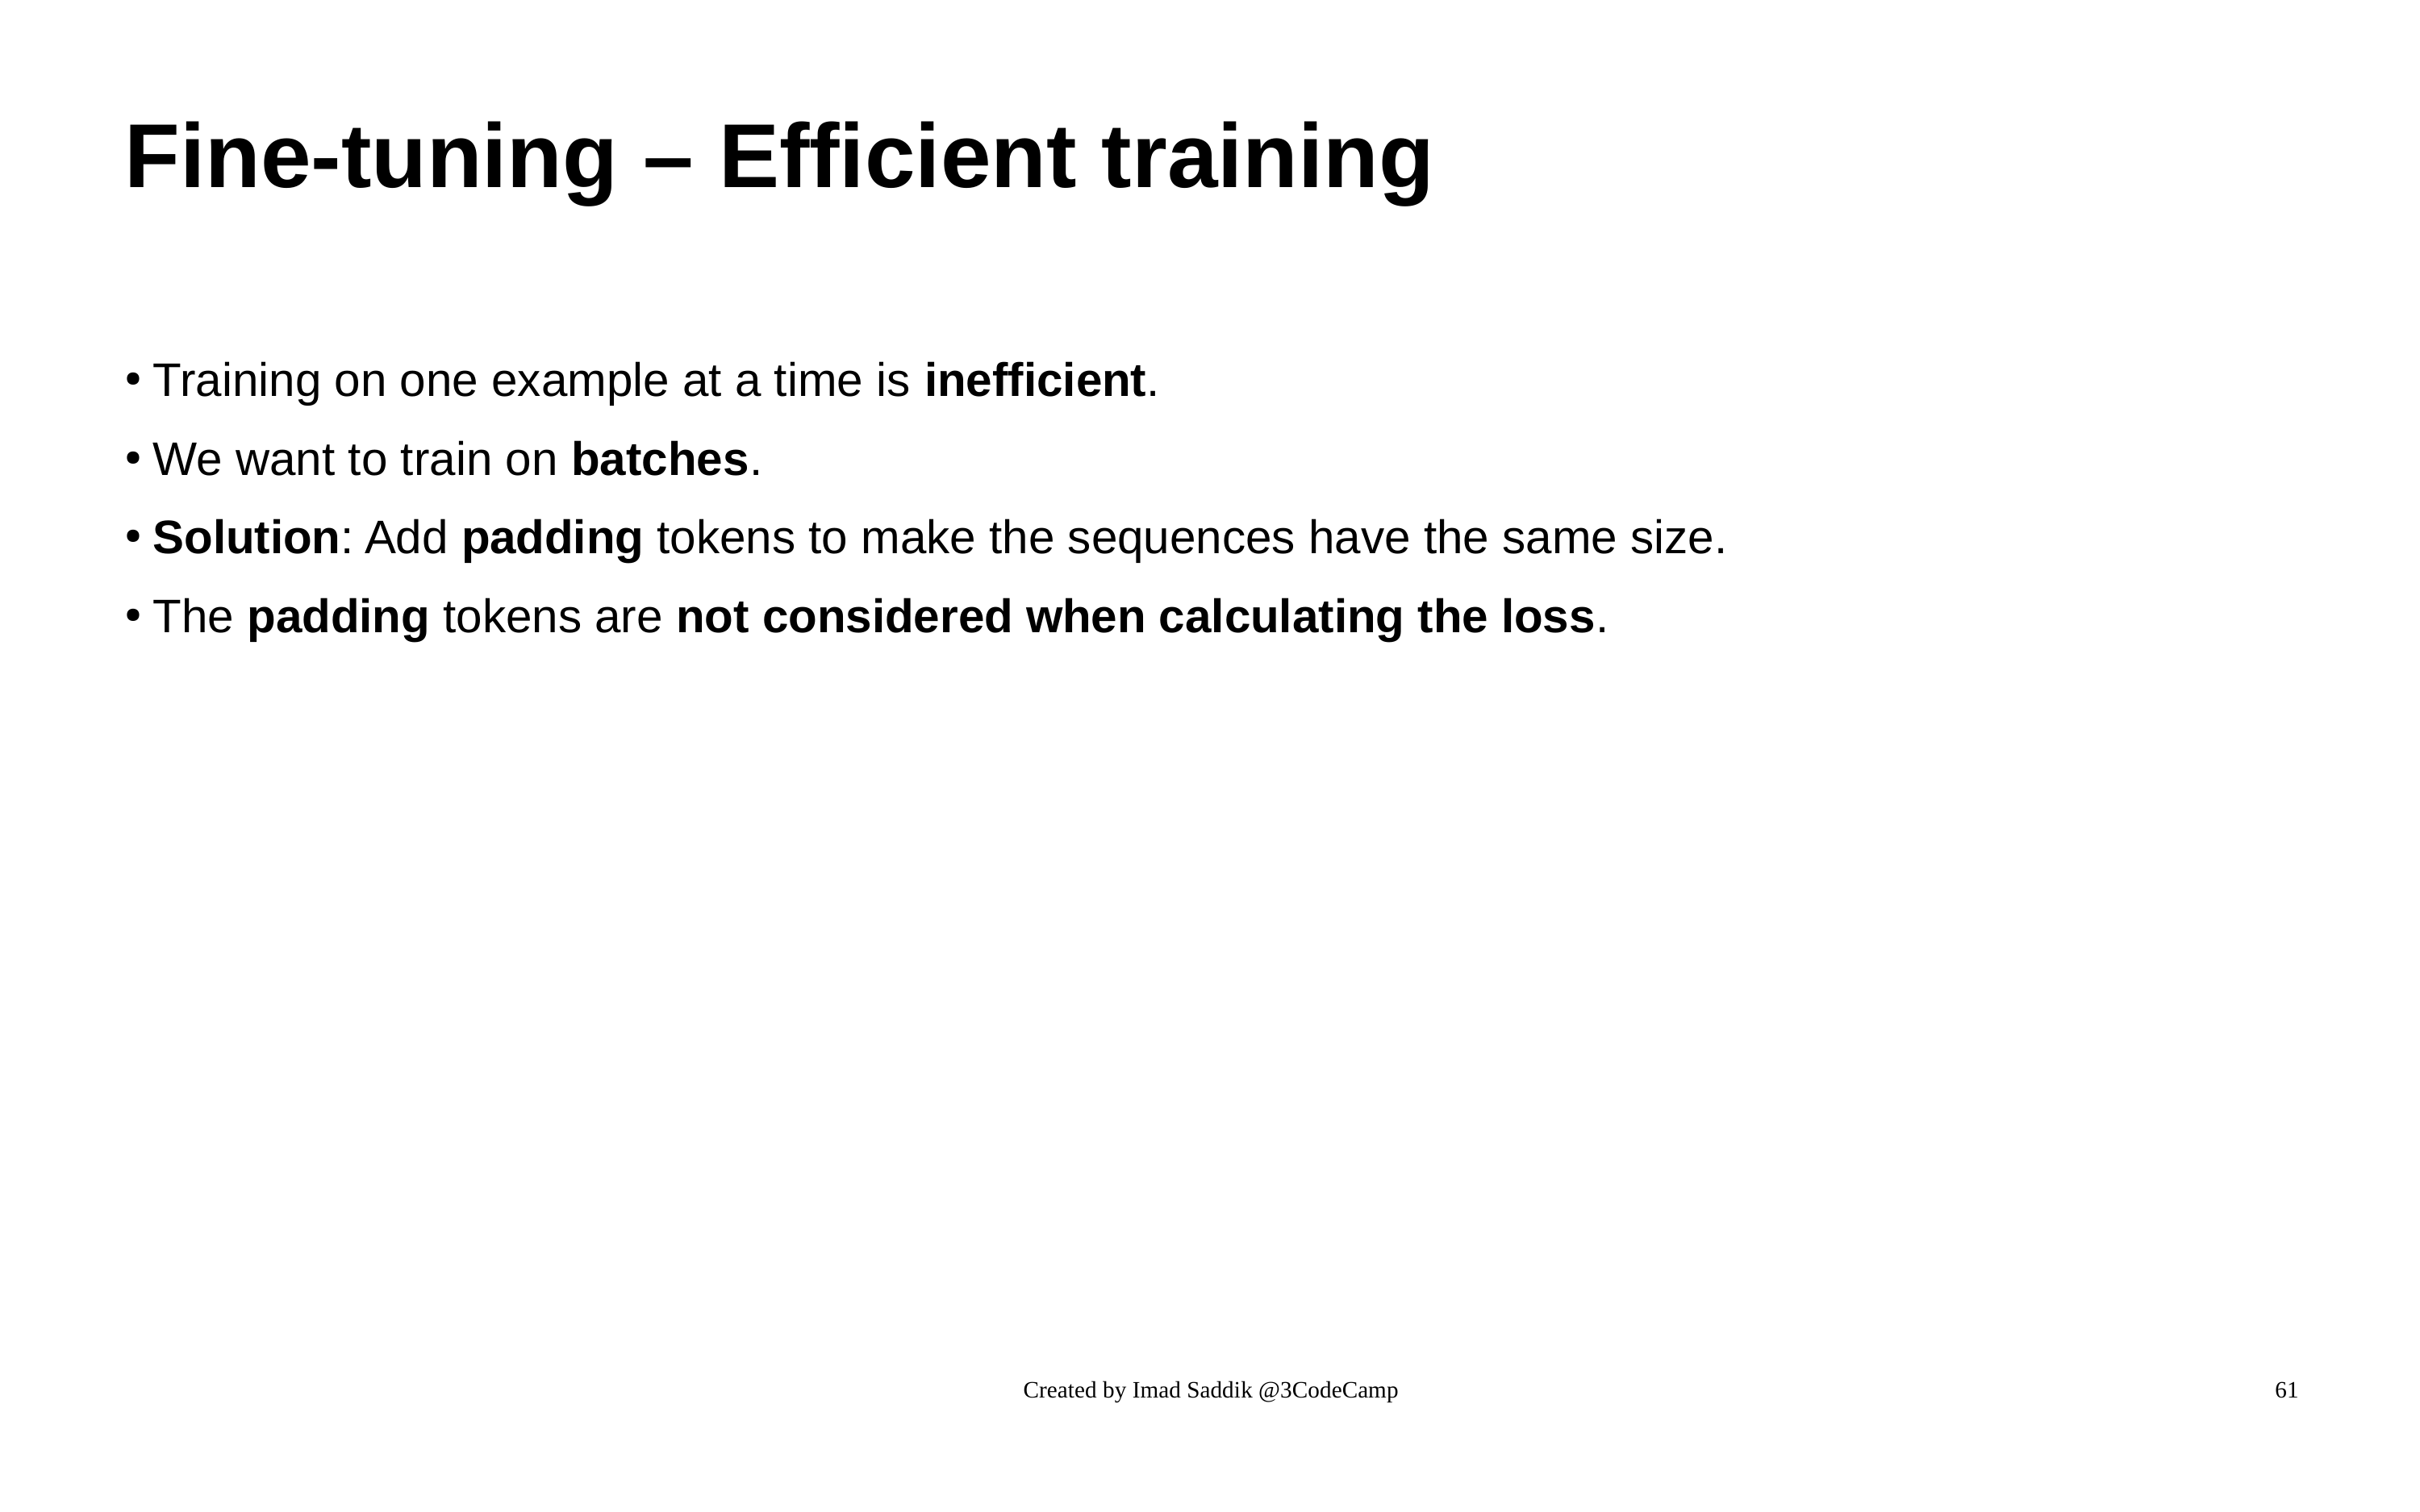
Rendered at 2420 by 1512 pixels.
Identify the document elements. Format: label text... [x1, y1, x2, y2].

text_box Training on one example at a time is inefficient. We want to train on batches. Solution: Add padding tokens to make the sequences have the same size. The padding tokens are not considered when calculating the loss. [112, 322, 1906, 649]
text_box Fine-tuning – Efficient training [112, 61, 1664, 251]
